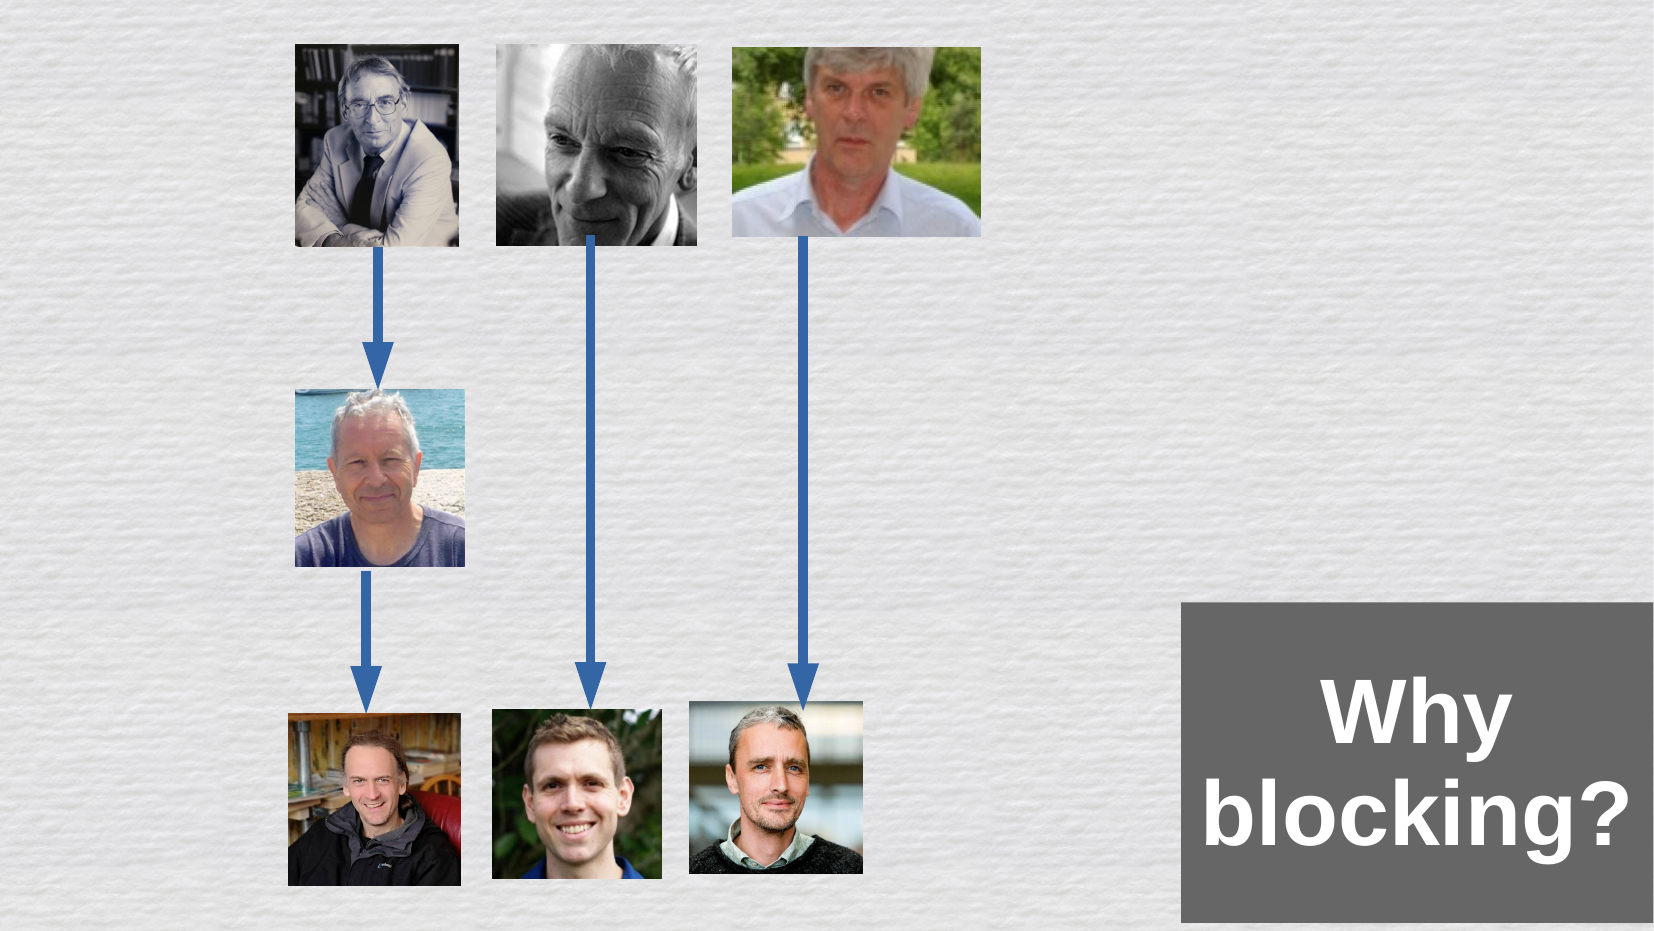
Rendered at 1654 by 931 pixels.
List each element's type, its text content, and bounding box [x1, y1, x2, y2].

title Why blocking? [1181, 602, 1654, 923]
picture [0, 0, 1654, 931]
